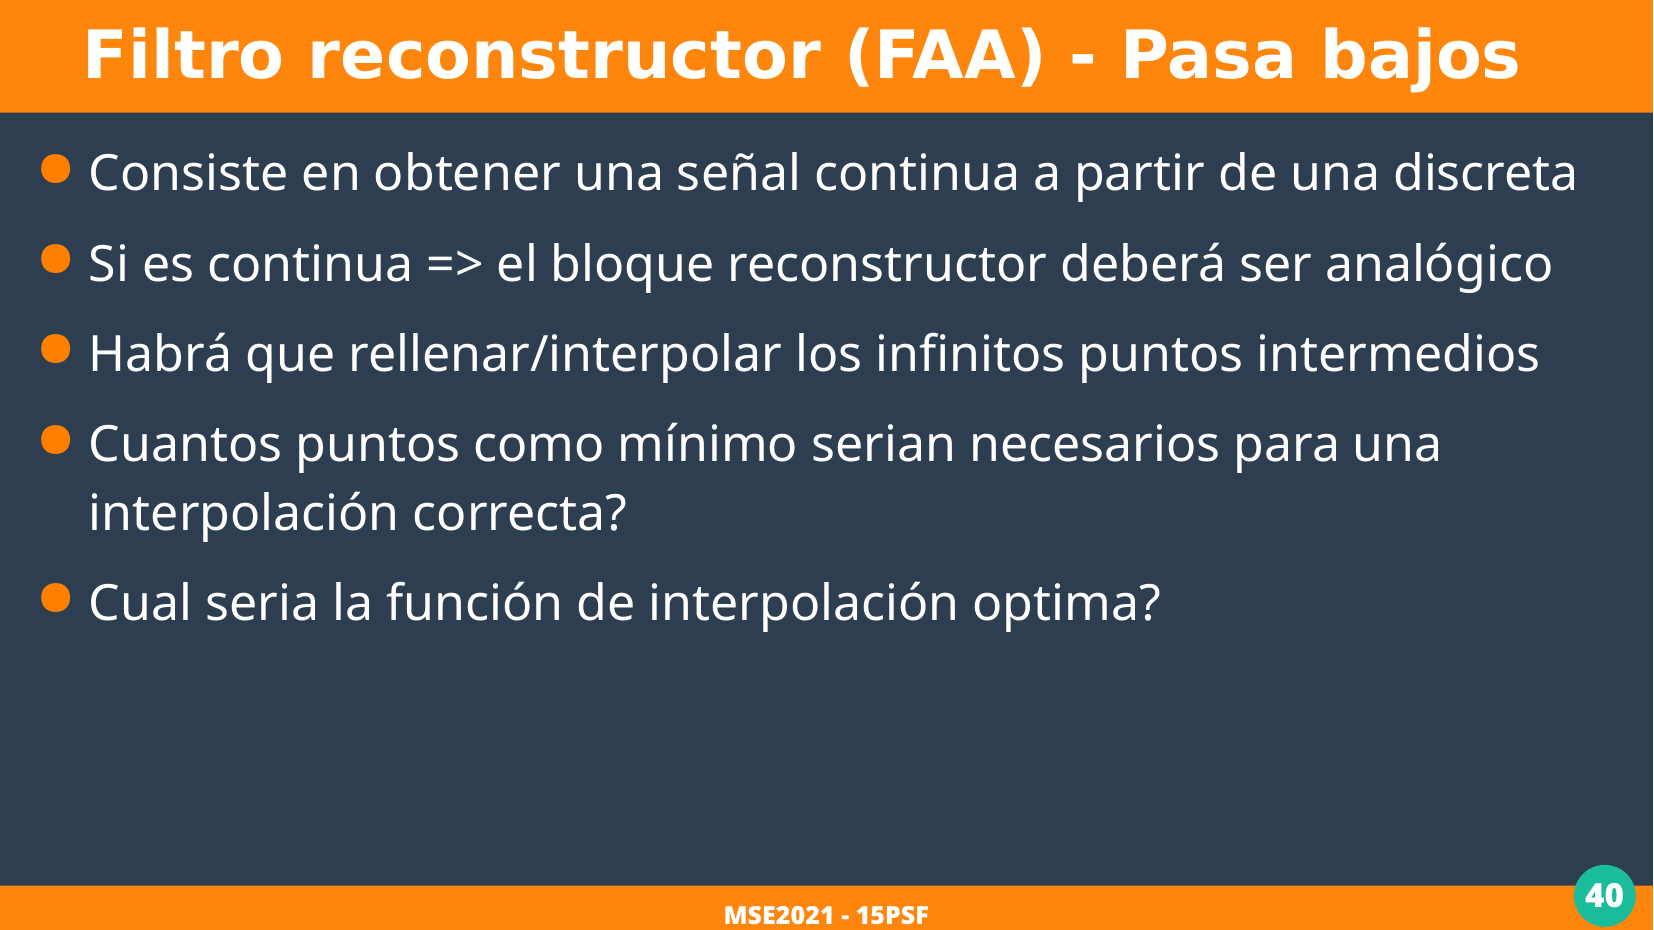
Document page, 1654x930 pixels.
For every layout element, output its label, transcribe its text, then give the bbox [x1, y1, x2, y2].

title Filtro reconstructor (FAA) - Pasa bajos [0, 16, 1653, 113]
list Consiste en obtener una señal continua a partir de una discreta Si es continua => el bloque reconstructor deberá ser analógico Habrá que rellenar/interpolar los infinitos puntos intermedios Cuantos puntos como mínimo serian necesarios para una interpolación correcta? Cual seria la función de interpolación optima? [18, 137, 1648, 863]
